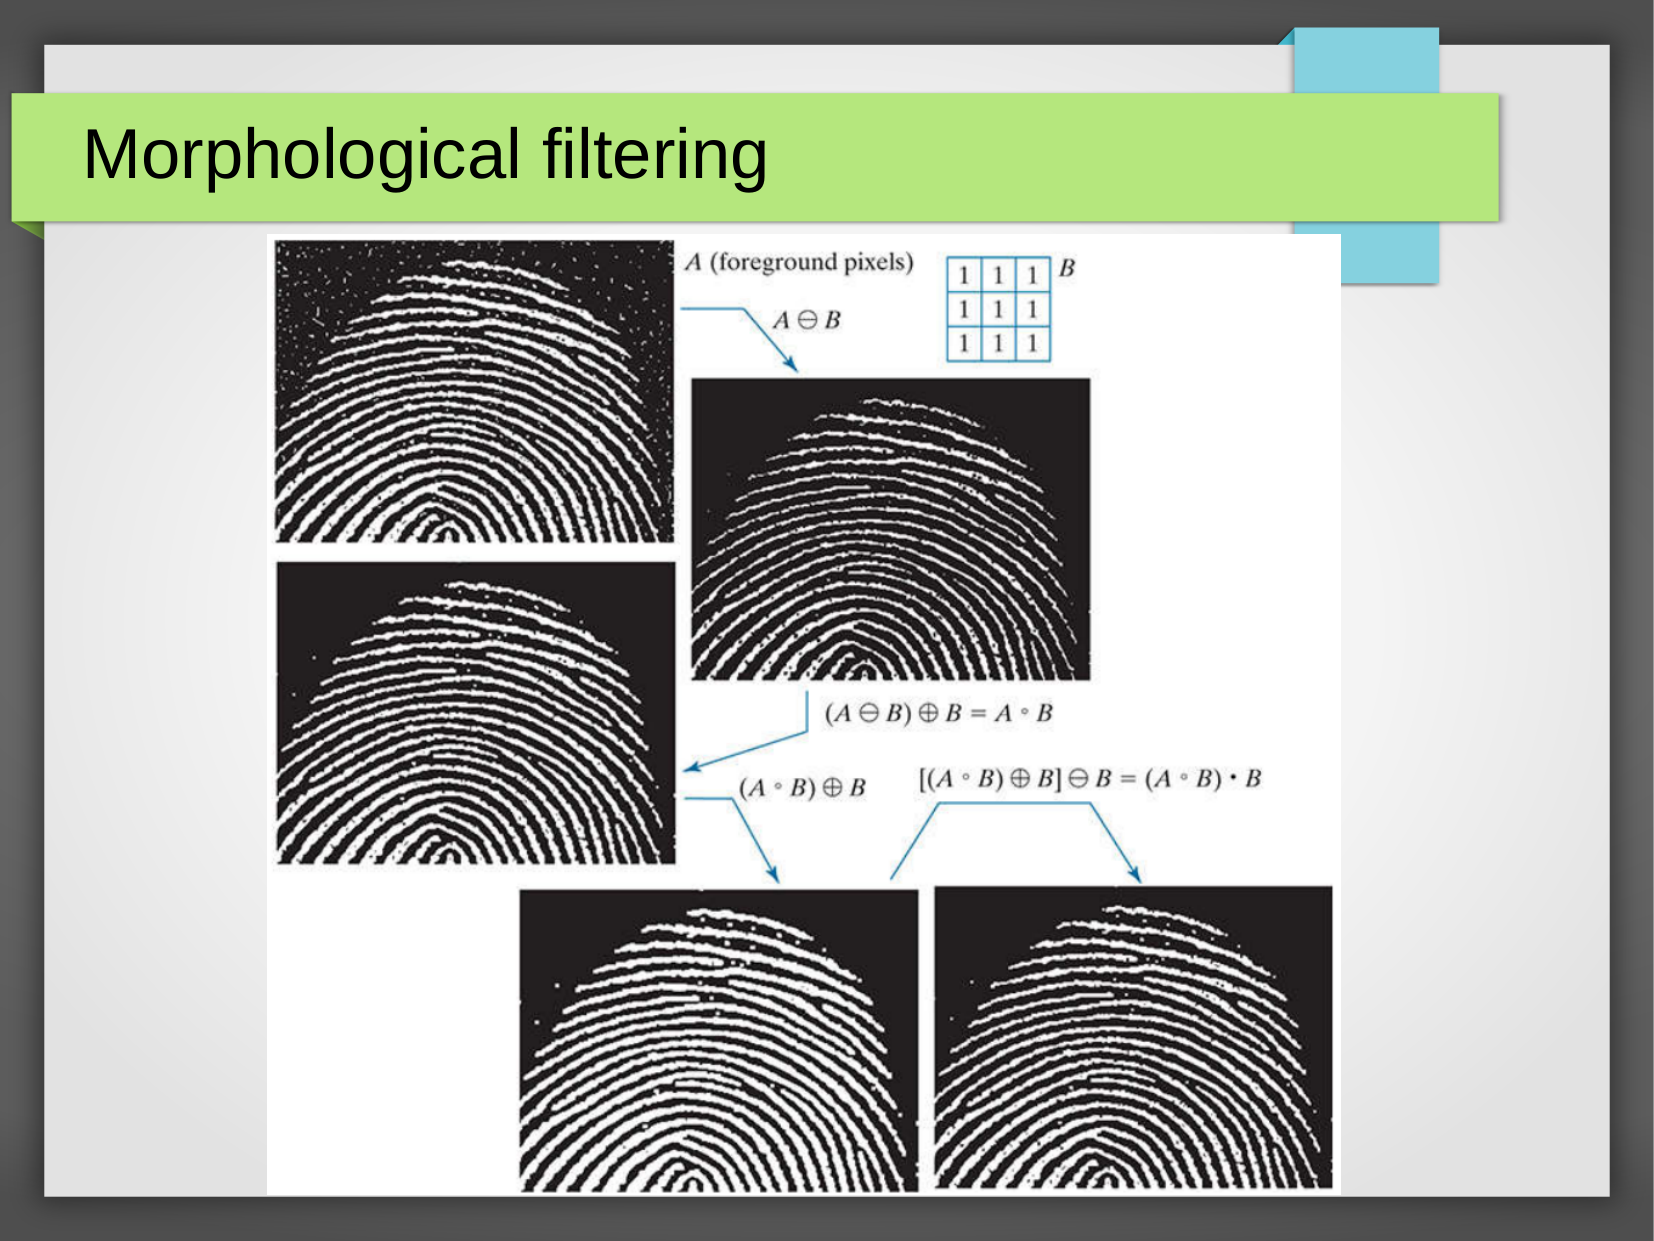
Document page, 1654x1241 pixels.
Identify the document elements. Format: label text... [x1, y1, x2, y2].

picture [0, 0, 1654, 1241]
title Morphological filtering [82, 94, 1264, 213]
